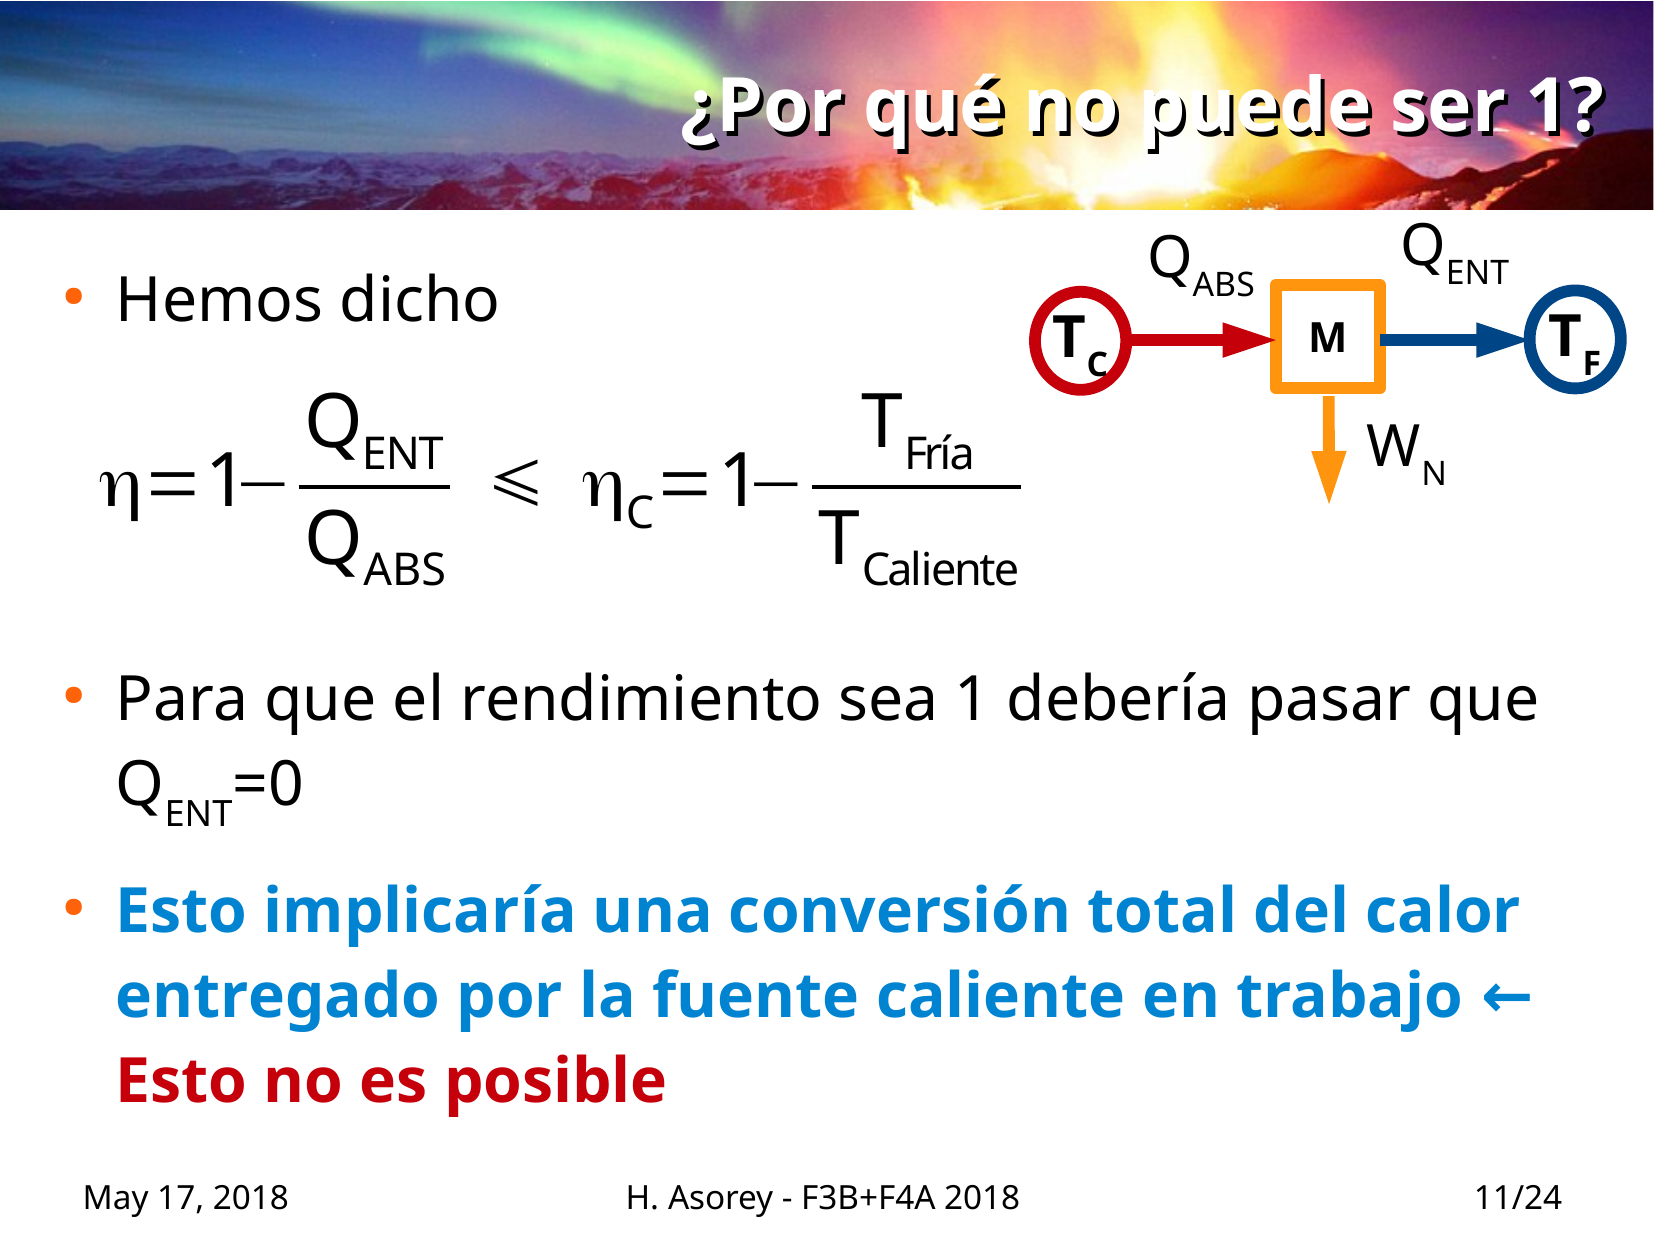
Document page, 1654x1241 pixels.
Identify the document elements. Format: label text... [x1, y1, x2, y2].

picture [0, 1, 1654, 210]
text_box M [1275, 285, 1380, 389]
text_box WN [1342, 397, 1471, 581]
text_box TC [1035, 291, 1126, 390]
text_box TF [1529, 290, 1621, 389]
chart [90, 375, 1031, 597]
title ¿Por qué no puede ser 1? [45, 15, 1606, 191]
list Hemos dicho Para que el rendimiento sea 1 debería pasar que QENT=0 Esto implicaría una conversión total del calor entregado por la fuente caliente en trabajo ← Esto no es posible [45, 255, 1606, 1156]
